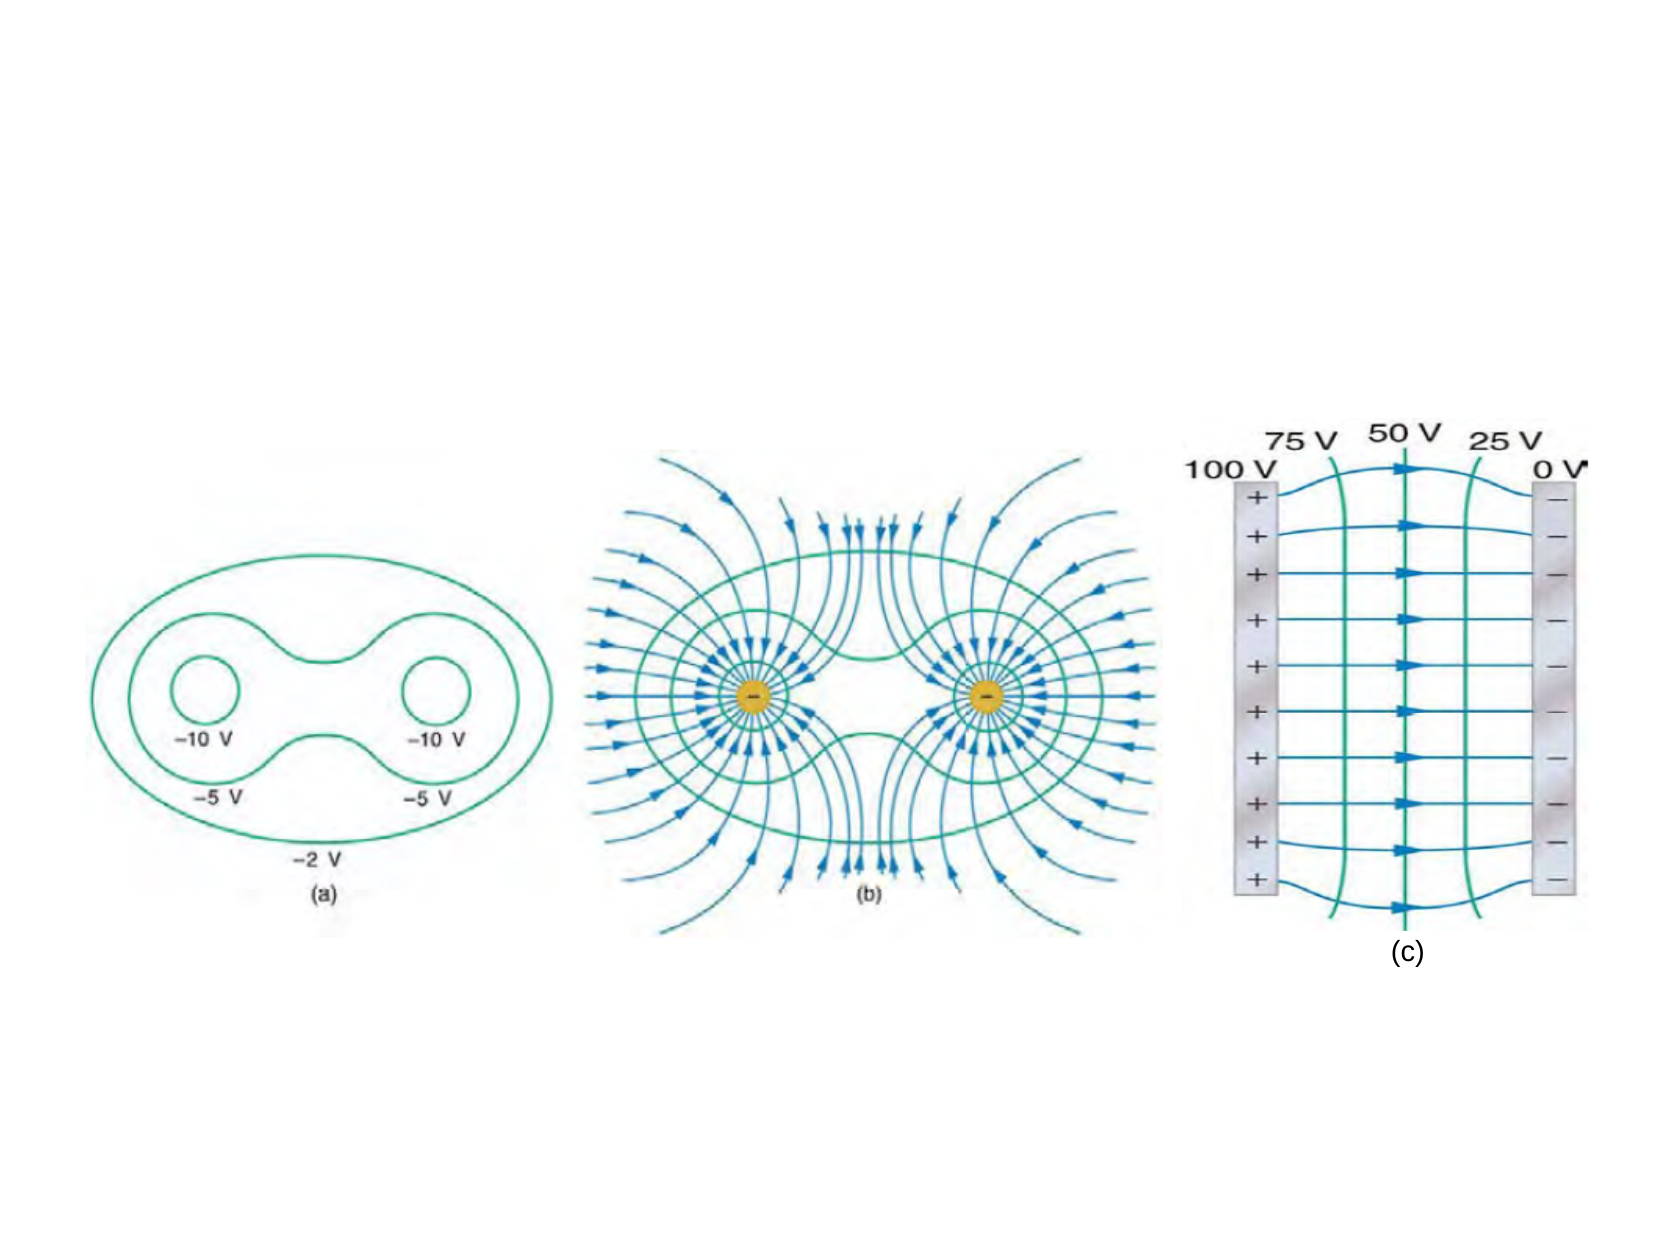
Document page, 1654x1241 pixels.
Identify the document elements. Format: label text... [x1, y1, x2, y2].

picture [70, 448, 1171, 938]
text_box (c) [1375, 927, 1440, 975]
picture [1181, 413, 1607, 934]
